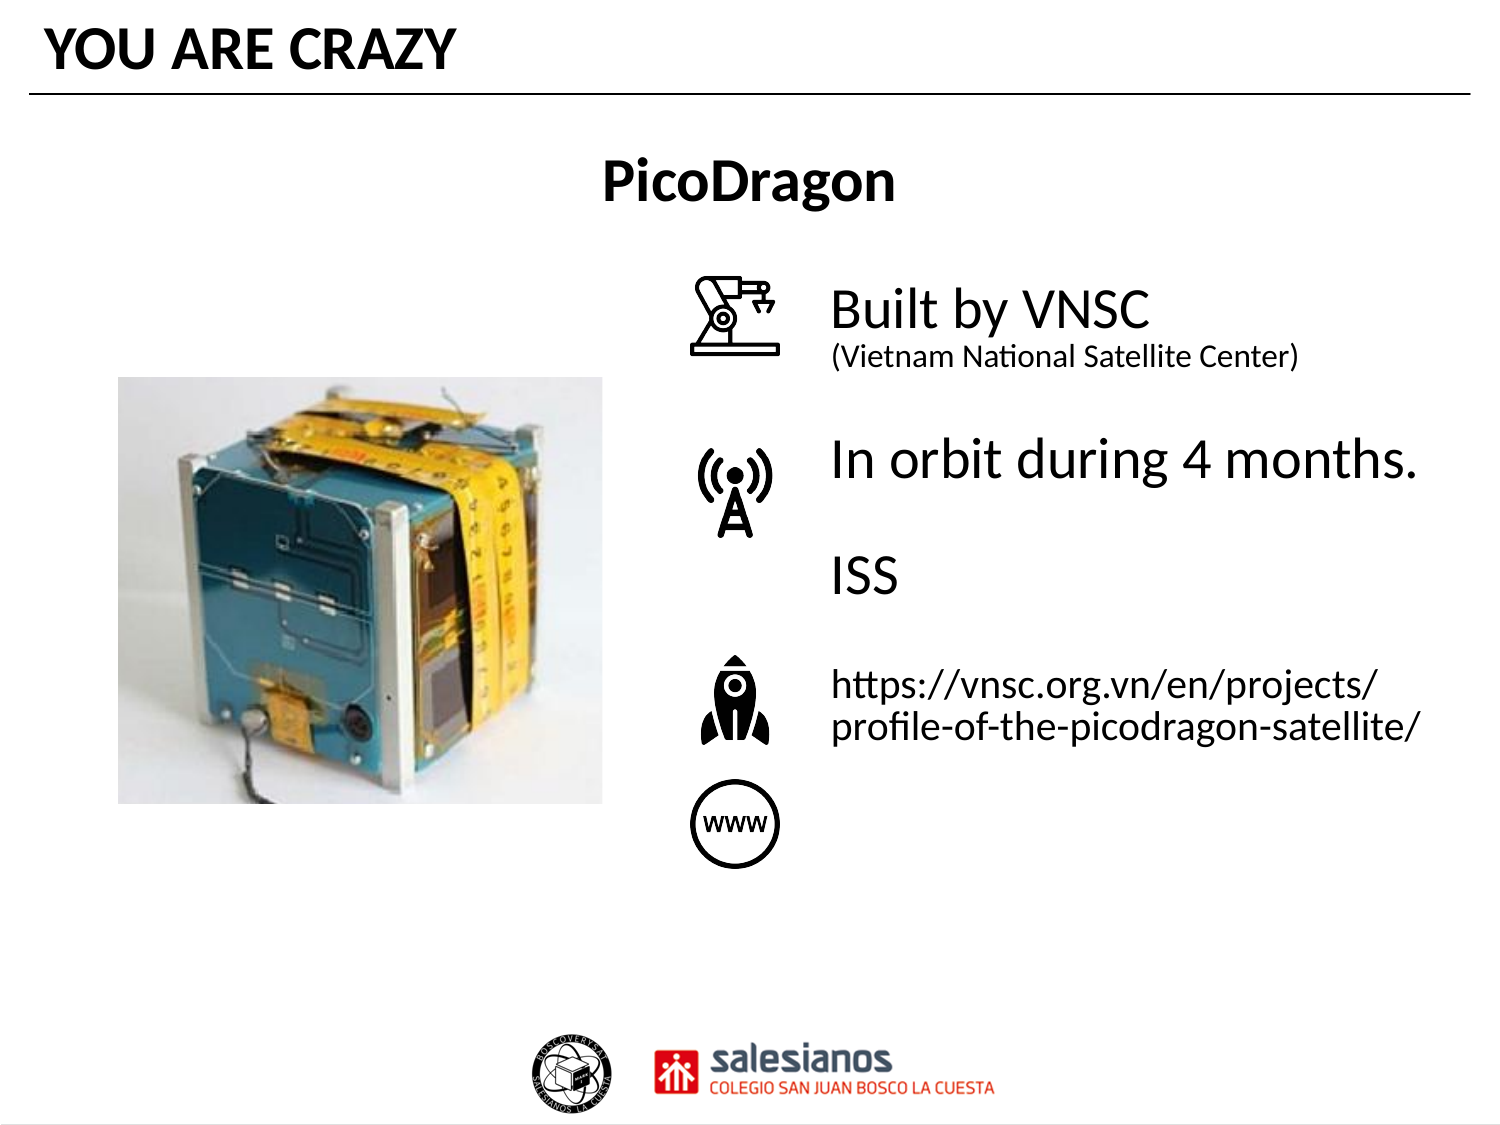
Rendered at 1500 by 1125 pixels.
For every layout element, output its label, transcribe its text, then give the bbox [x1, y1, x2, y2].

picture [0, 0, 1500, 1125]
text_box Built by VNSC (Vietnam National Satellite Center) In orbit during 4 months. ISS https://vnsc.org.vn/en/projects/profile-of-the-picodragon-satellite/ [816, 277, 1489, 1080]
text_box YOU ARE CRAZY [29, 0, 1472, 90]
text_box PicoDragon [35, 147, 1465, 236]
